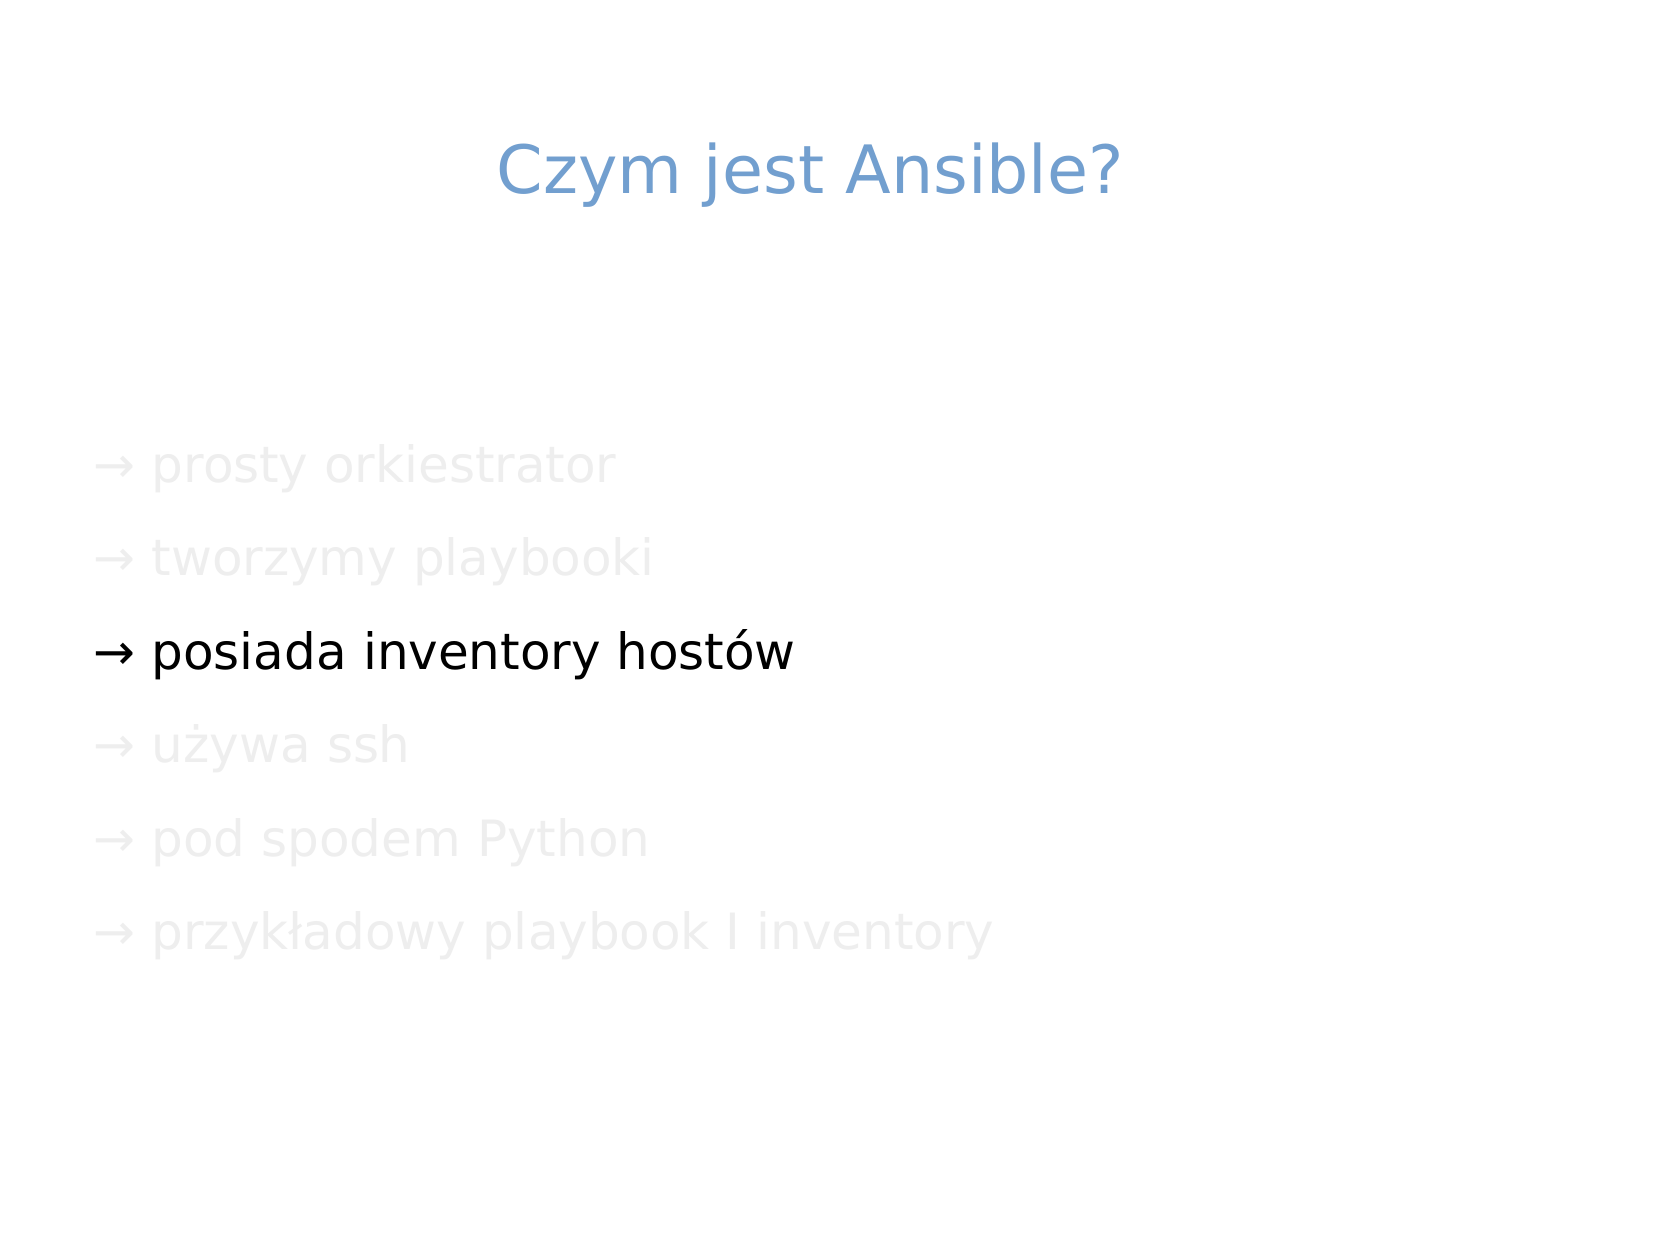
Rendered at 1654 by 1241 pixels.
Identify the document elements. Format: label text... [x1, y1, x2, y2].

text_box Czym jest Ansible? [482, 123, 1183, 217]
text_box → prosty orkiestrator → tworzymy playbooki → posiada inventory hostów → używa ssh → pod spodem Python → przykładowy playbook I inventory [79, 399, 1575, 1033]
